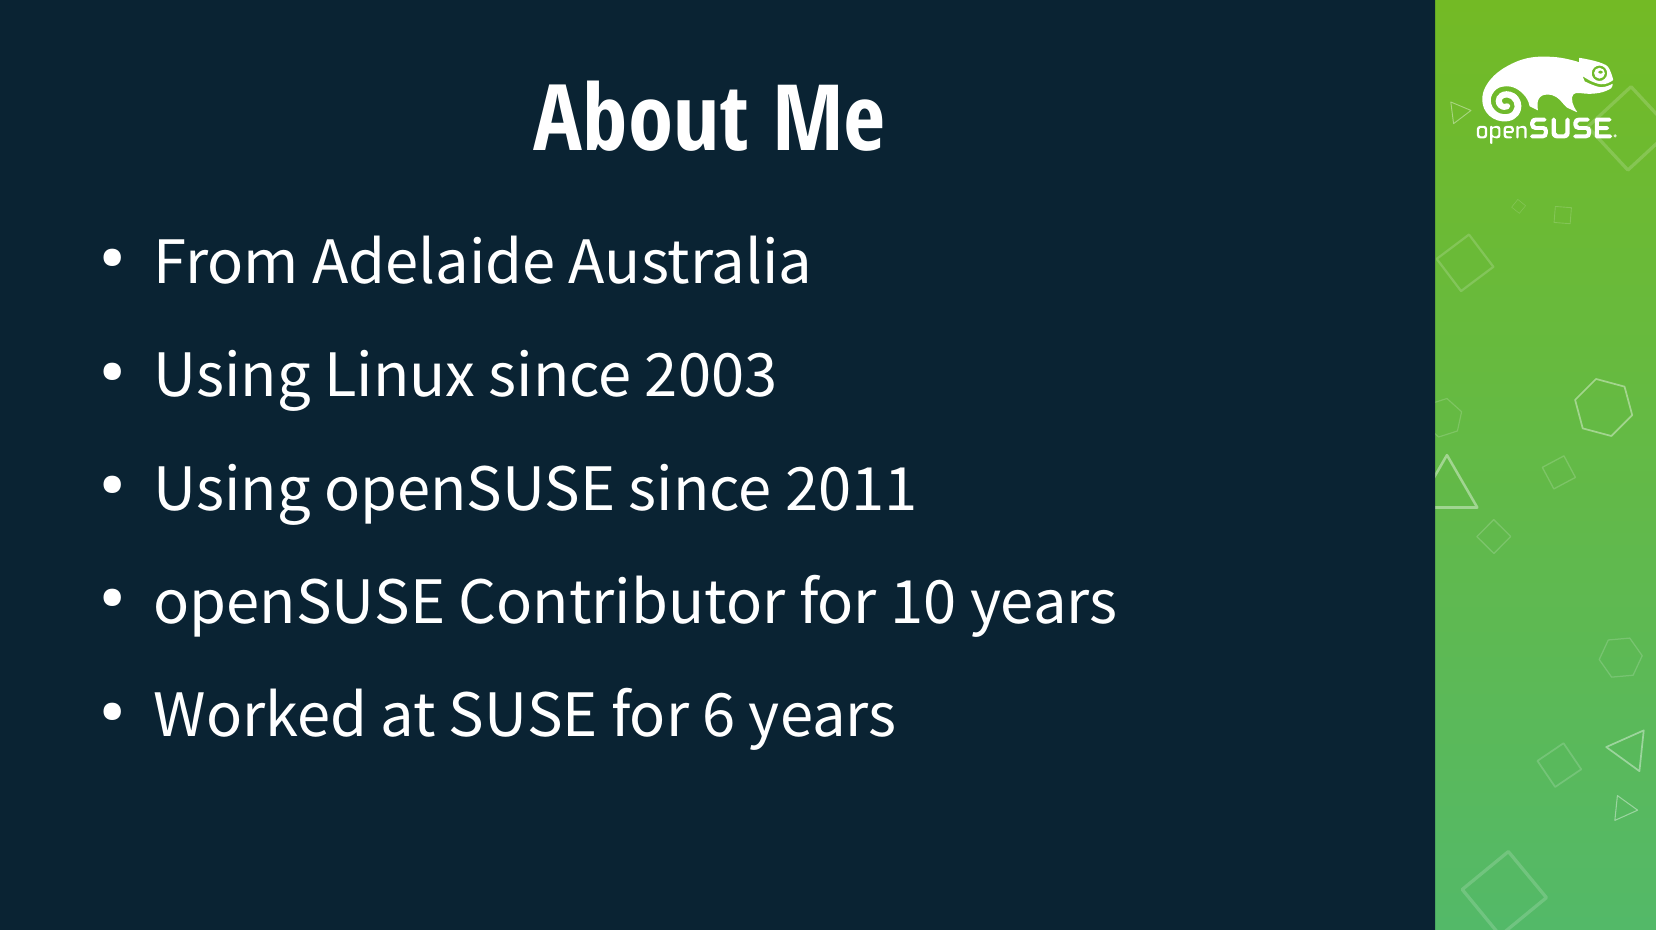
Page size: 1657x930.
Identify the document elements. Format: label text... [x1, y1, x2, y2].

title About Me [82, 37, 1338, 193]
list From Adelaide Australia Using Linux since 2003 Using openSUSE since 2011 openSUSE Contributor for 10 years Worked at SUSE for 6 years [82, 217, 1338, 757]
